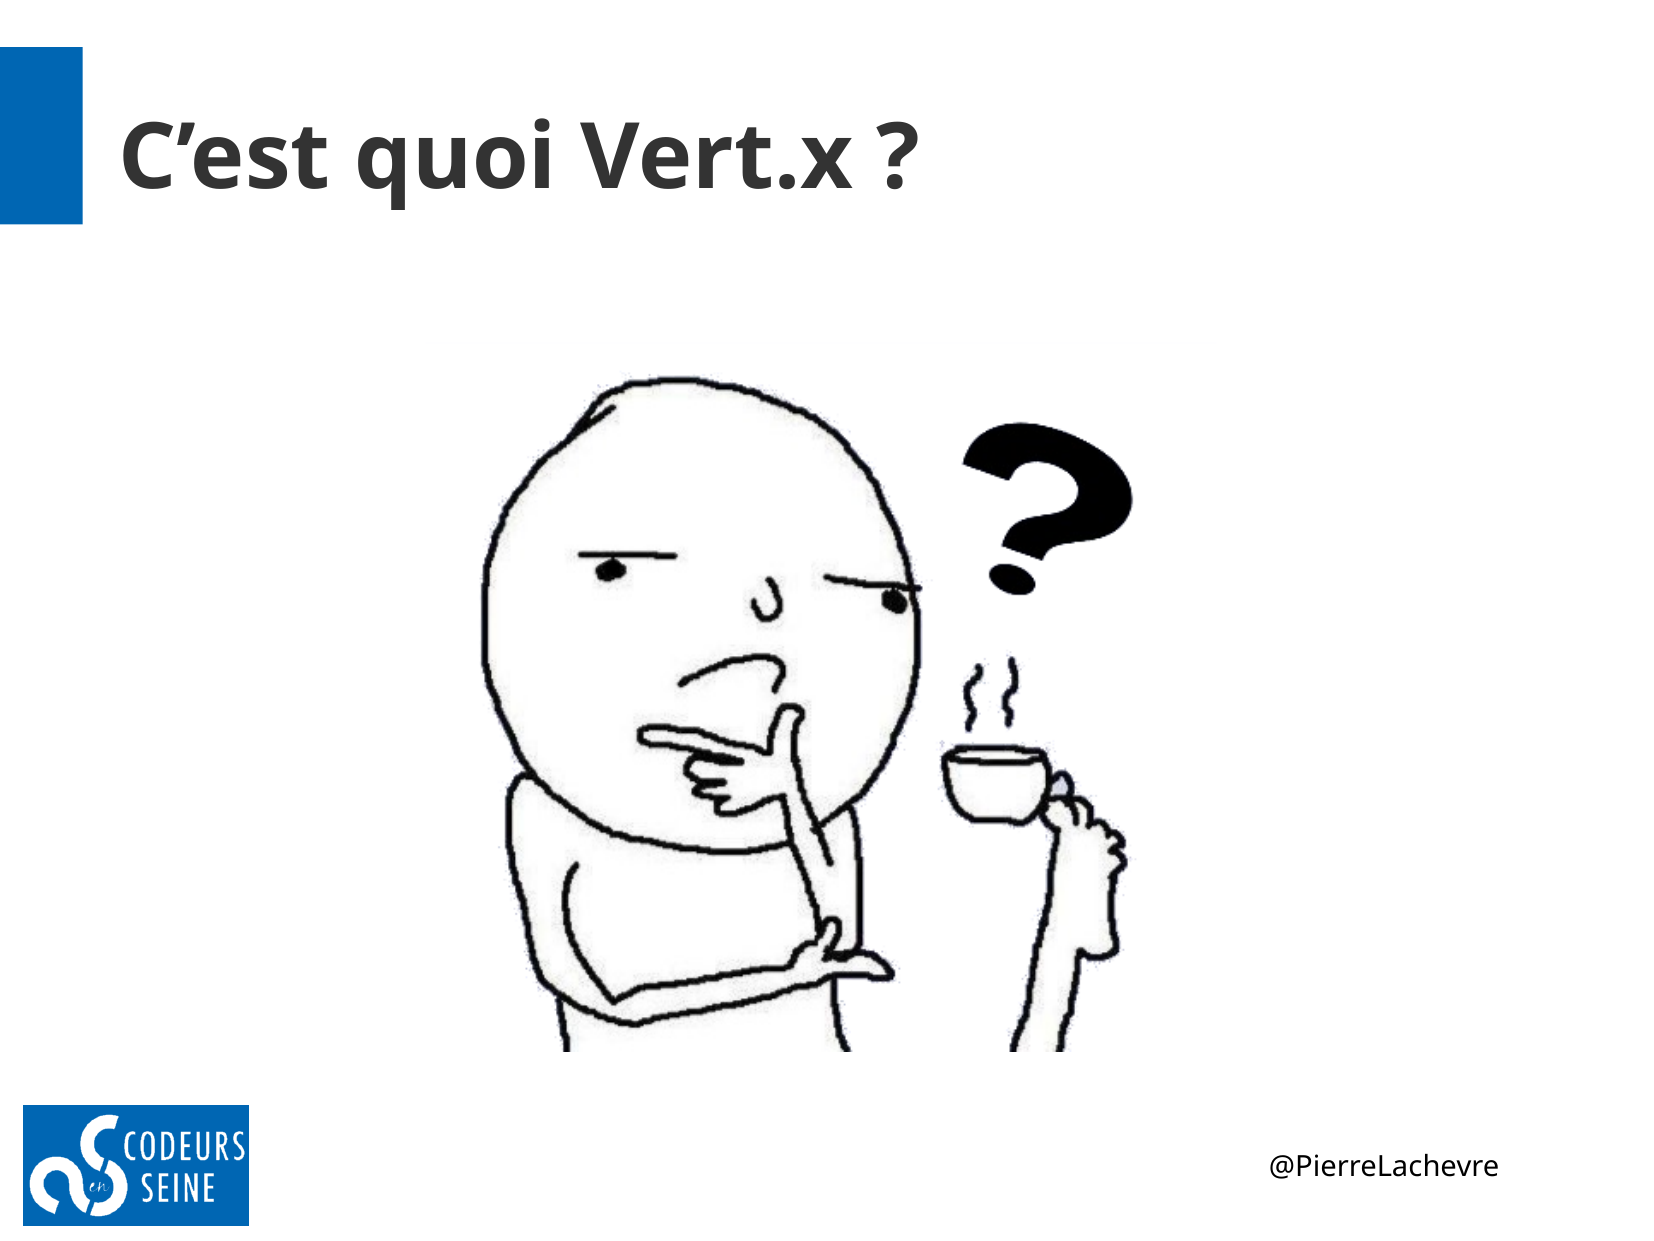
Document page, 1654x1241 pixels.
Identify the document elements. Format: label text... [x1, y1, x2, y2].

title C’est quoi Vert.x ? [118, 49, 1571, 257]
picture [425, 342, 1217, 1052]
picture [23, 1105, 249, 1226]
